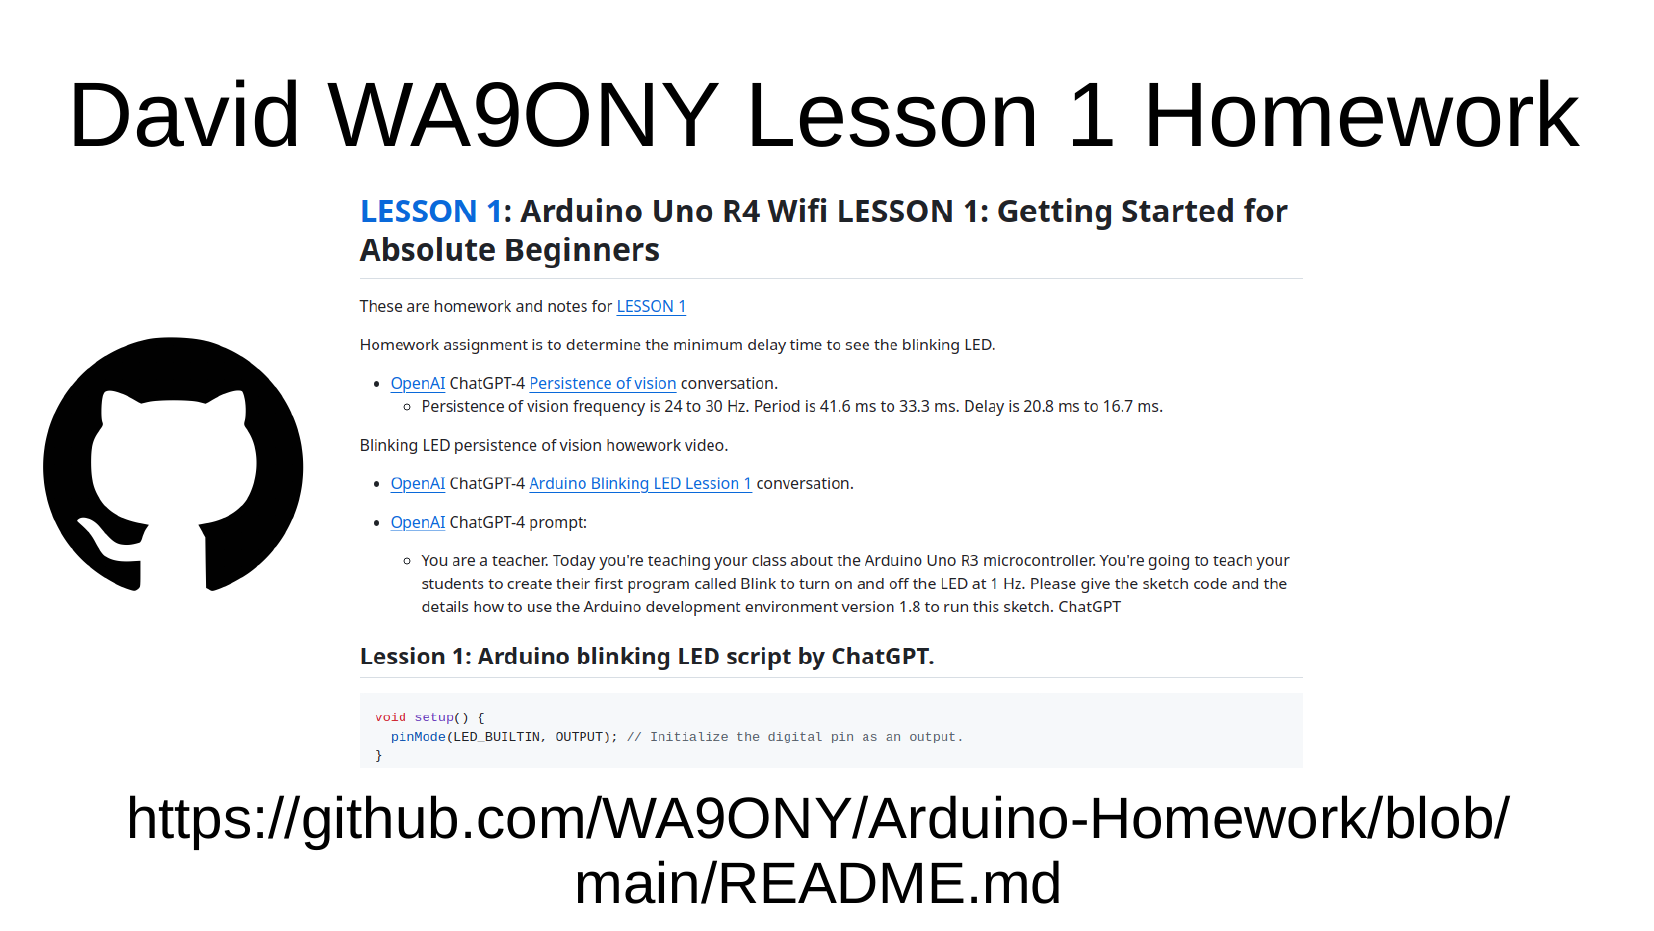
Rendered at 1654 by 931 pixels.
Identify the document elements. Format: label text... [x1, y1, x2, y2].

picture [351, 187, 1303, 768]
subtitle https://github.com/WA9ONY/Arduino-Homework/blob/main/README.md [75, 785, 1564, 917]
title David WA9ONY Lesson 1 Homework [0, 12, 1651, 218]
picture [37, 328, 309, 601]
